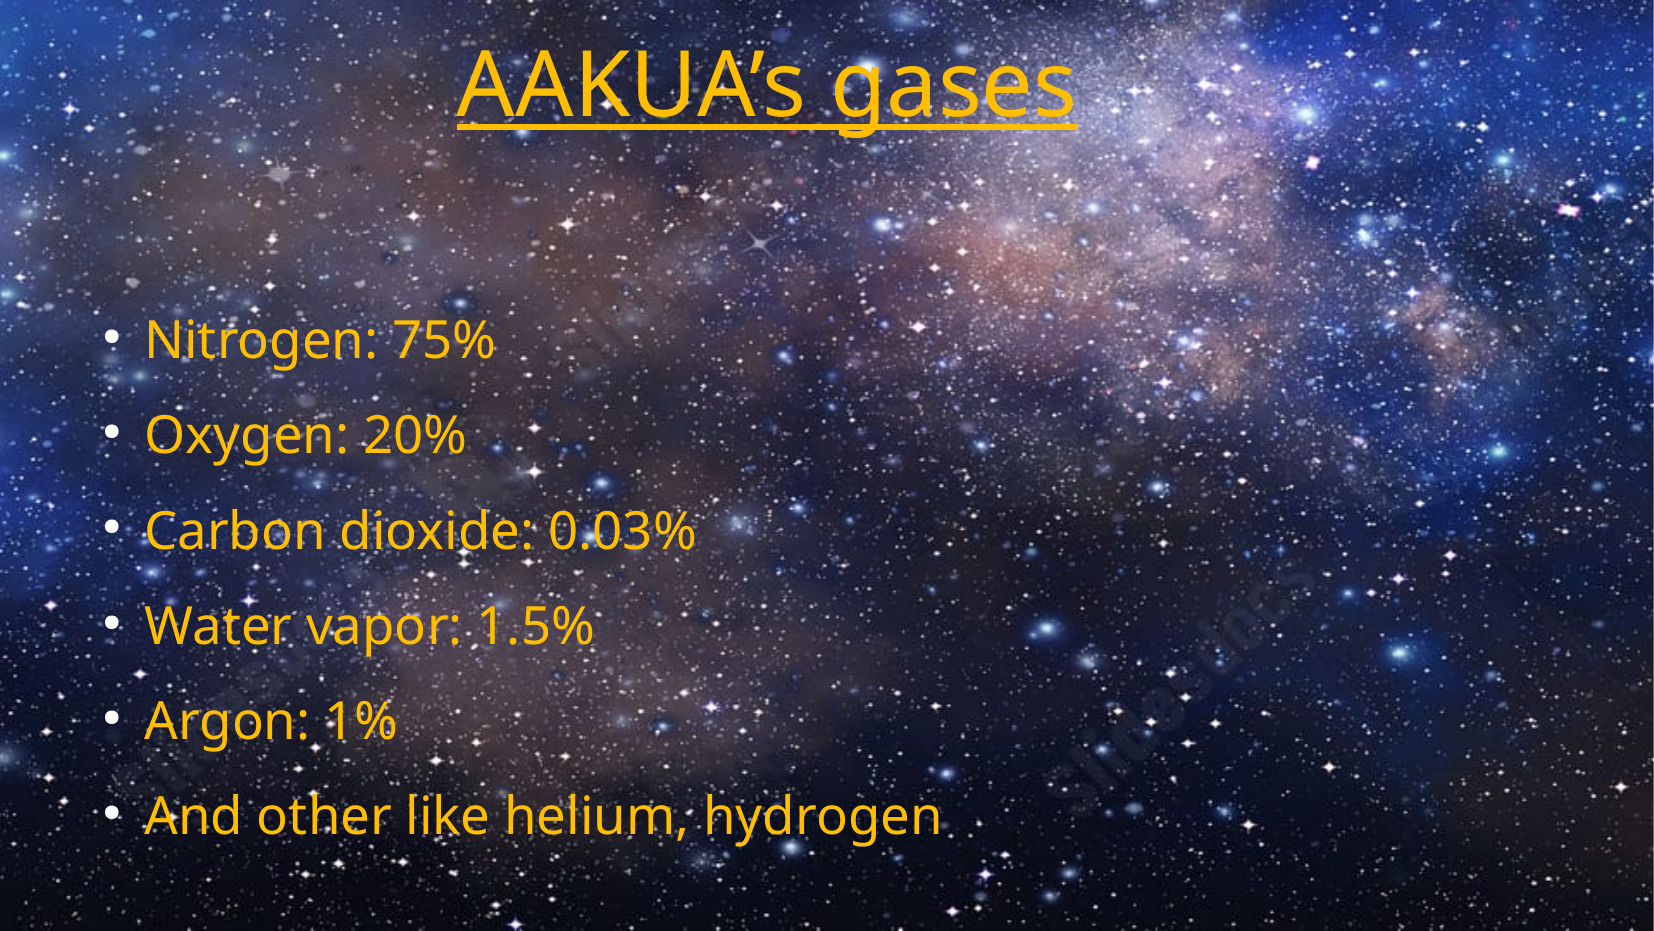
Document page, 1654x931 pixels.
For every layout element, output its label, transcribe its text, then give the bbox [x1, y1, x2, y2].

title AAKUA’s gases [88, 16, 1447, 146]
list Nitrogen: 75% Oxygen: 20% Carbon dioxide: 0.03% Water vapor: 1.5% Argon: 1% And other like helium, hydrogen [88, 206, 1536, 857]
picture [0, 0, 1654, 931]
